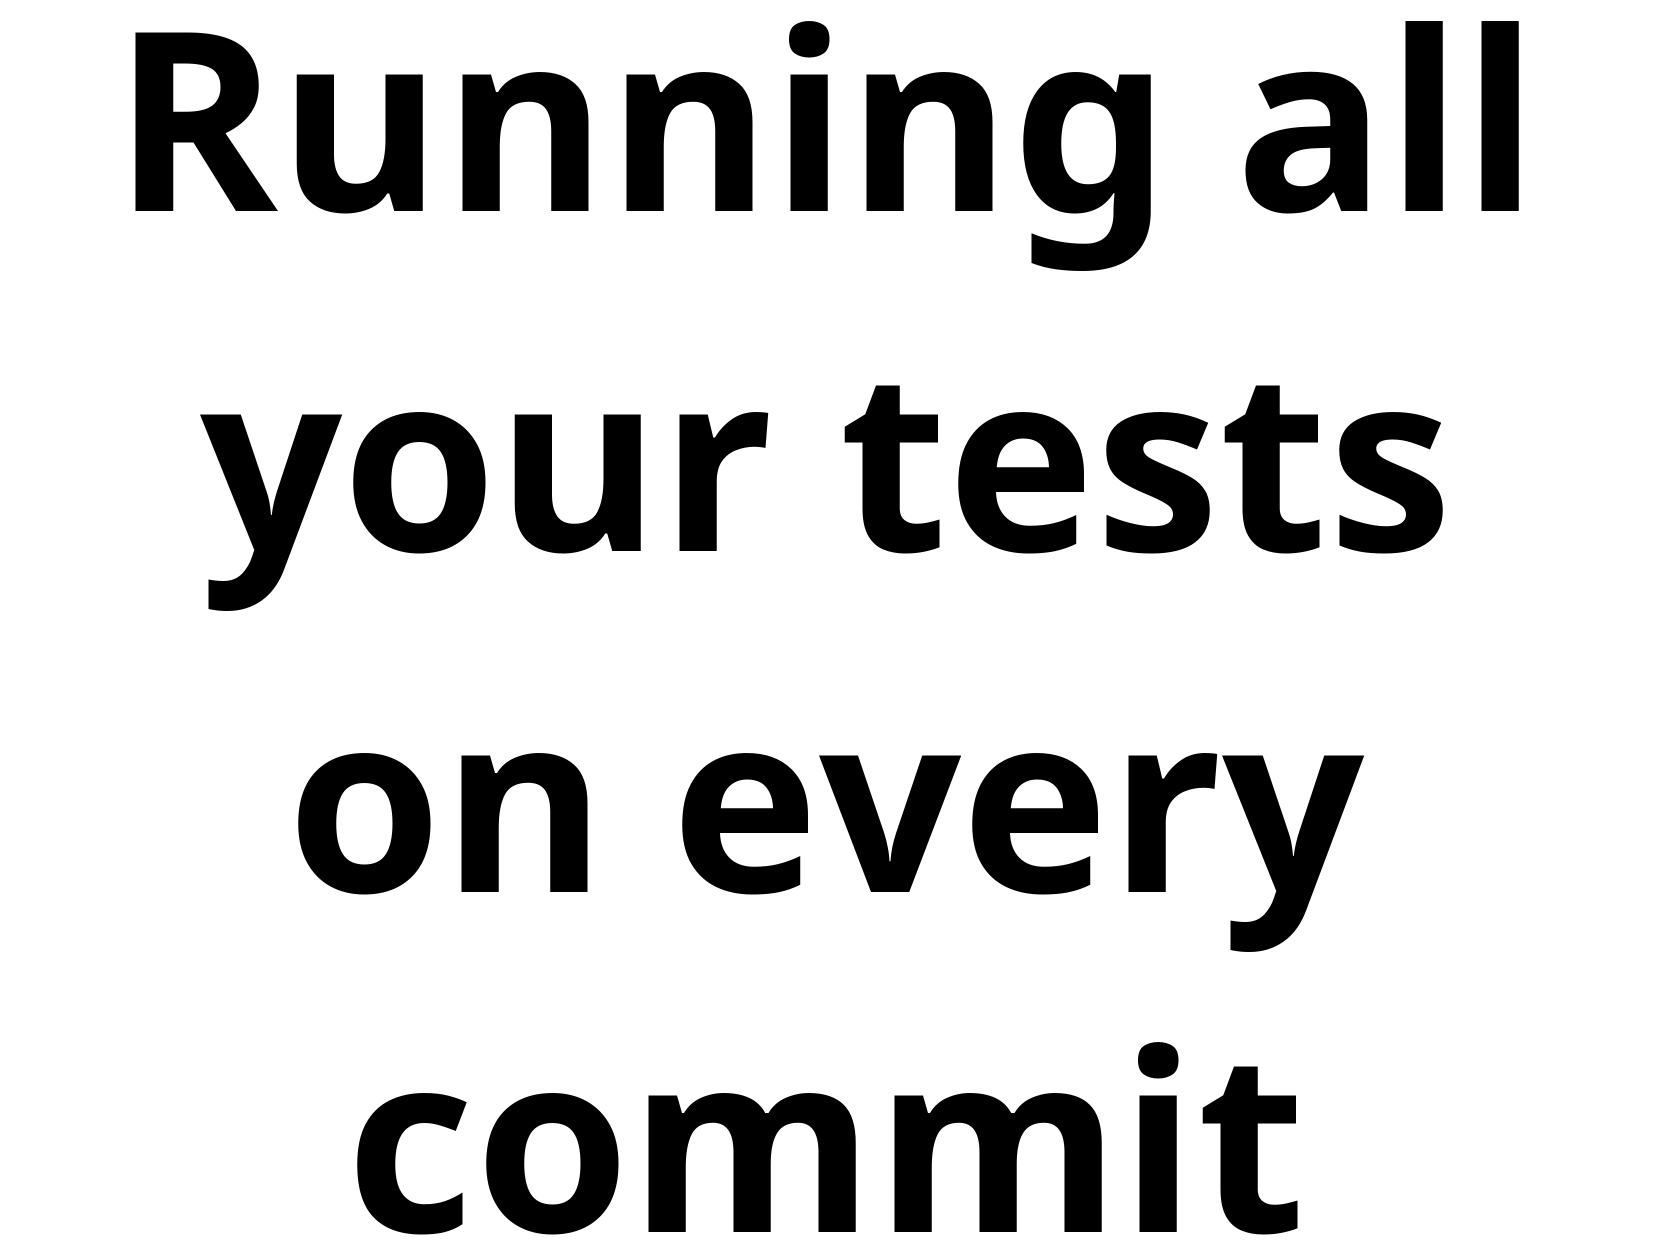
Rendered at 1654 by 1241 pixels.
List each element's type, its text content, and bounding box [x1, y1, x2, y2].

title Running all your tests on every commit [82, 49, 1571, 1201]
